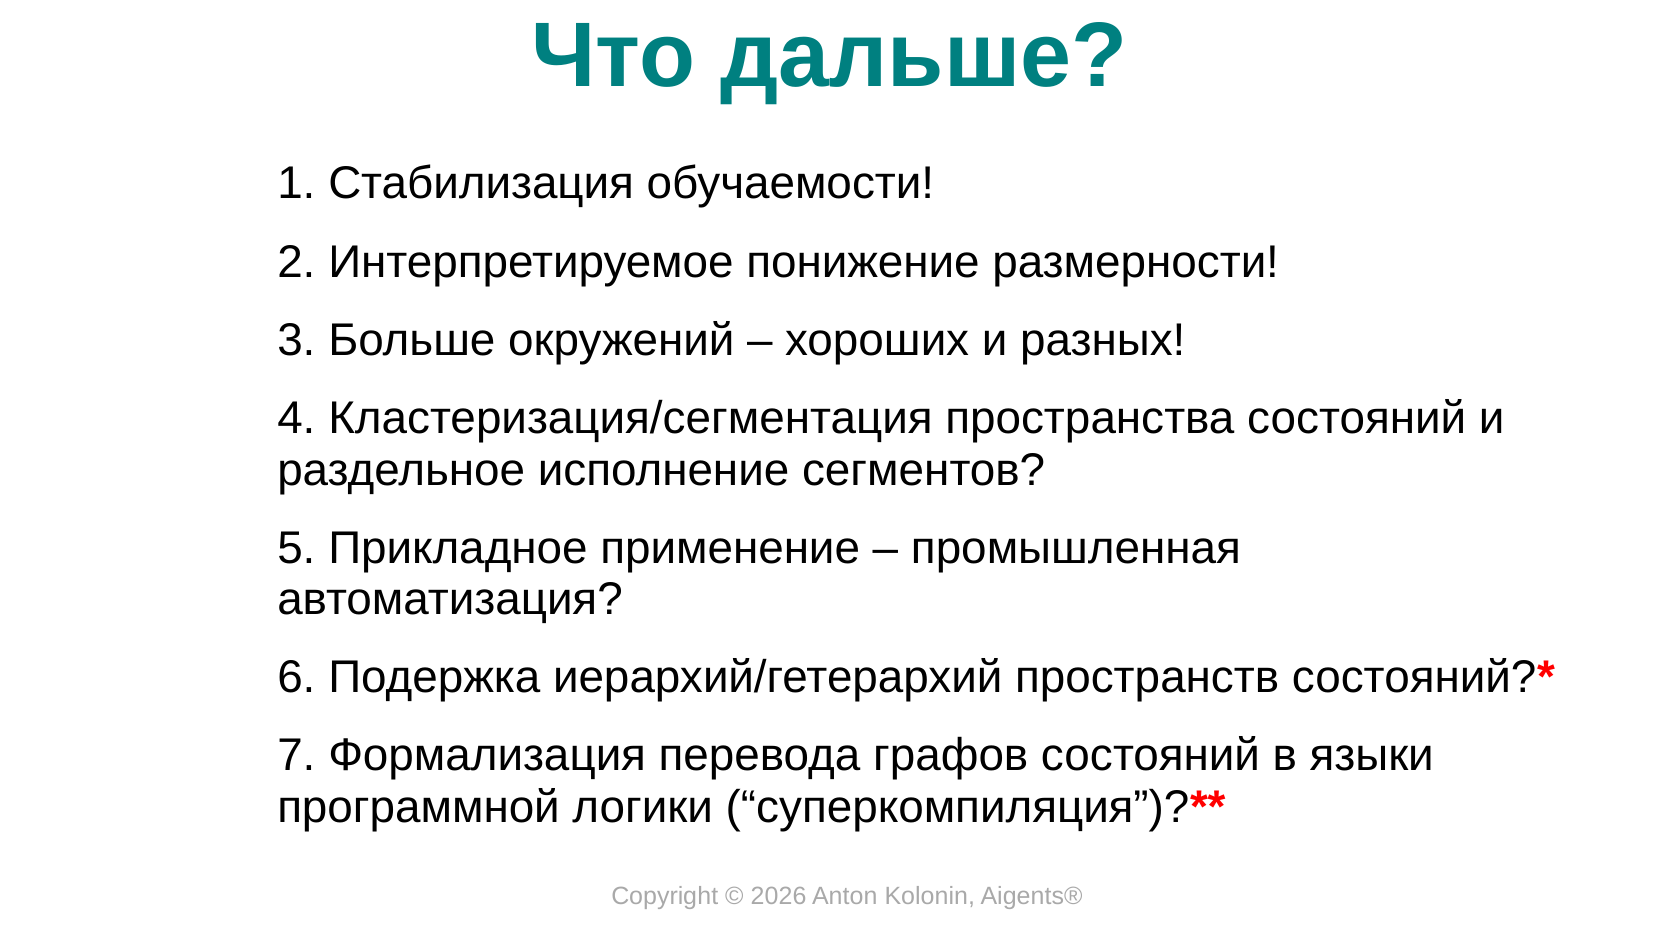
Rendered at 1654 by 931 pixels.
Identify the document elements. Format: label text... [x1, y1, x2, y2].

text_box 1. Стабилизация обучаемости! 2. Интерпретируемое понижение размерности! 3. Больше окружений – хороших и разных! 4. Кластеризация/сегментация пространства состояний и раздельное исполнение сегментов? 5. Прикладное применение – промышленная автоматизация? 6. Подержка иерархий/гетерархий пространств состояний?* 7. Формализация перевода графов состояний в языки программной логики (“суперкомпиляция”)?** [262, 150, 1613, 863]
text_box Что дальше? [0, 0, 1654, 113]
